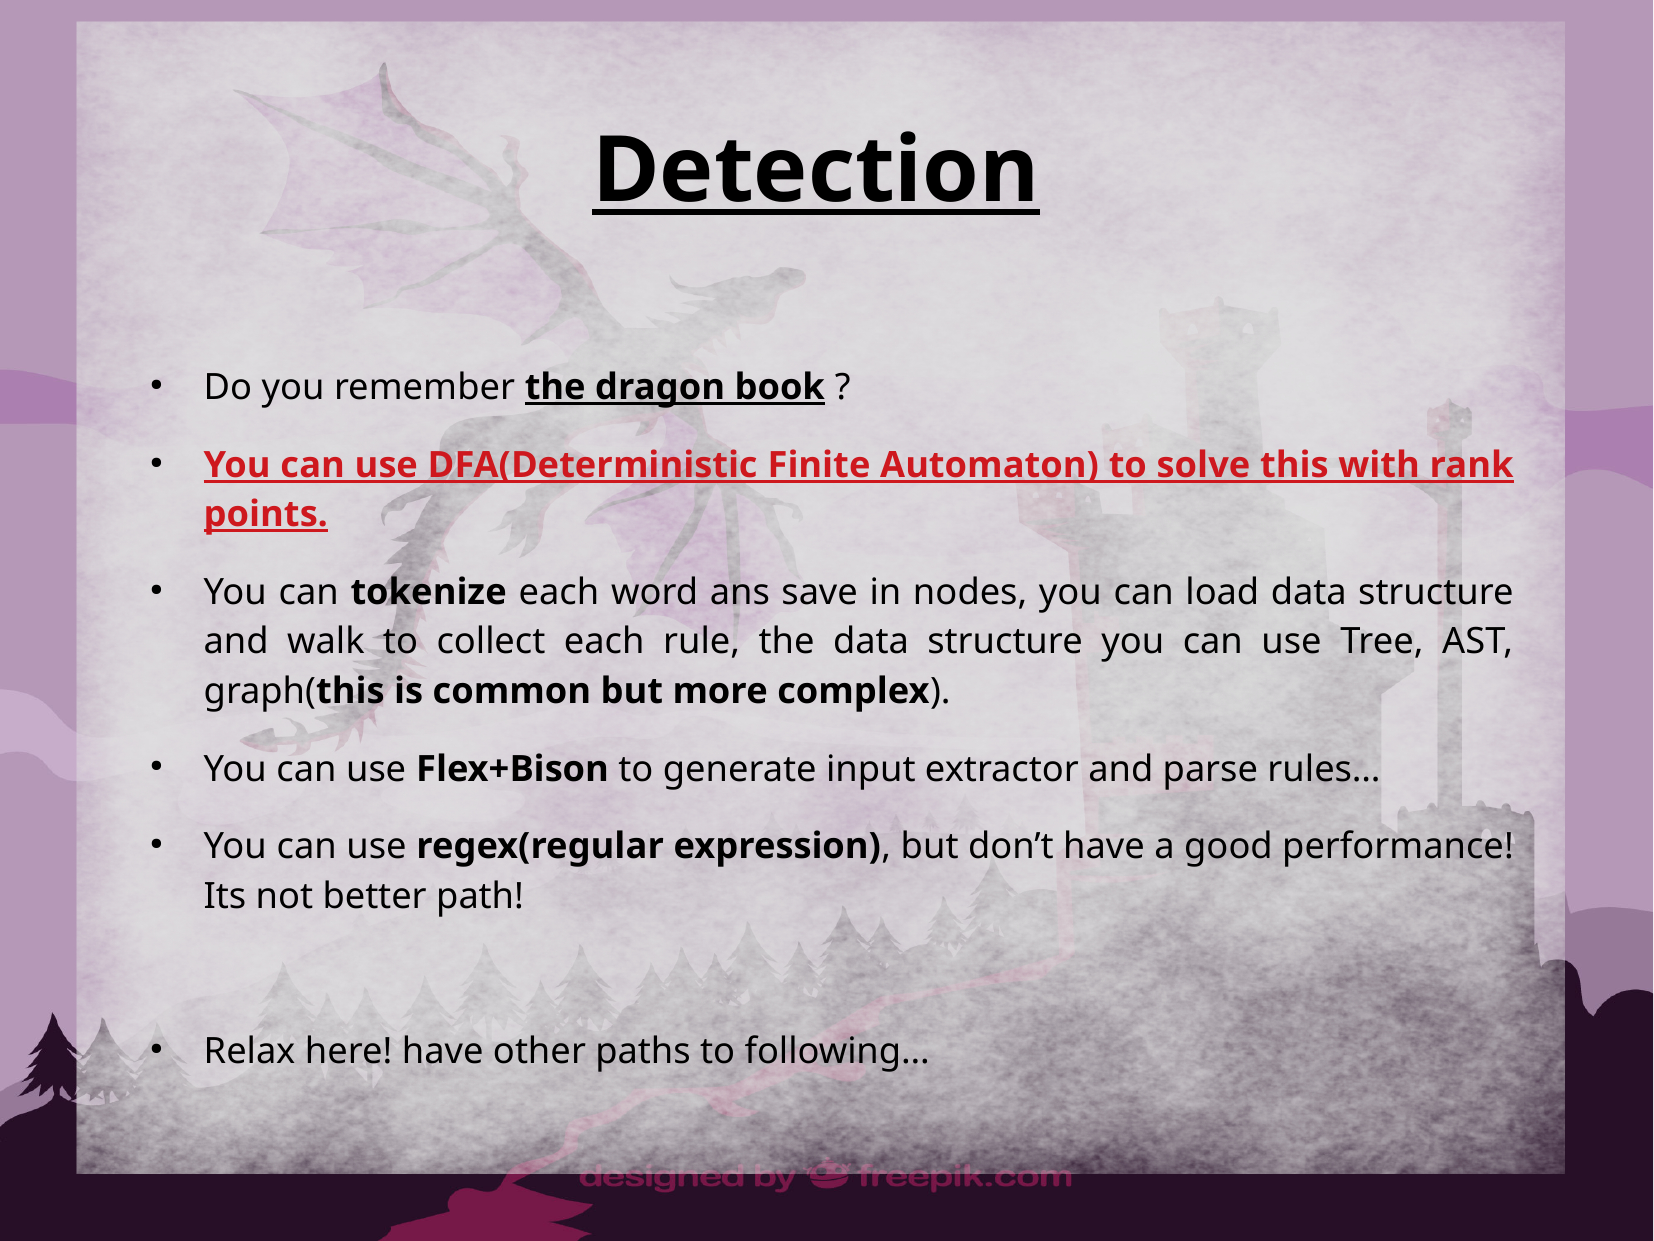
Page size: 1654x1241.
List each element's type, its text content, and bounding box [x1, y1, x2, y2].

picture [0, 0, 1654, 1241]
title Detection [72, 62, 1561, 271]
list Do you remember the dragon book ? You can use DFA(Deterministic Finite Automaton) to solve this with rank points. You can tokenize each word ans save in nodes, you can load data structure and walk to collect each rule, the data structure you can use Tree, AST, graph(this is common but more complex). You can use Flex+Bison to generate input extractor and parse rules… You can use regex(regular expression), but don’t have a good performance! Its not better path! Relax here! have other paths to following… [135, 360, 1515, 1081]
